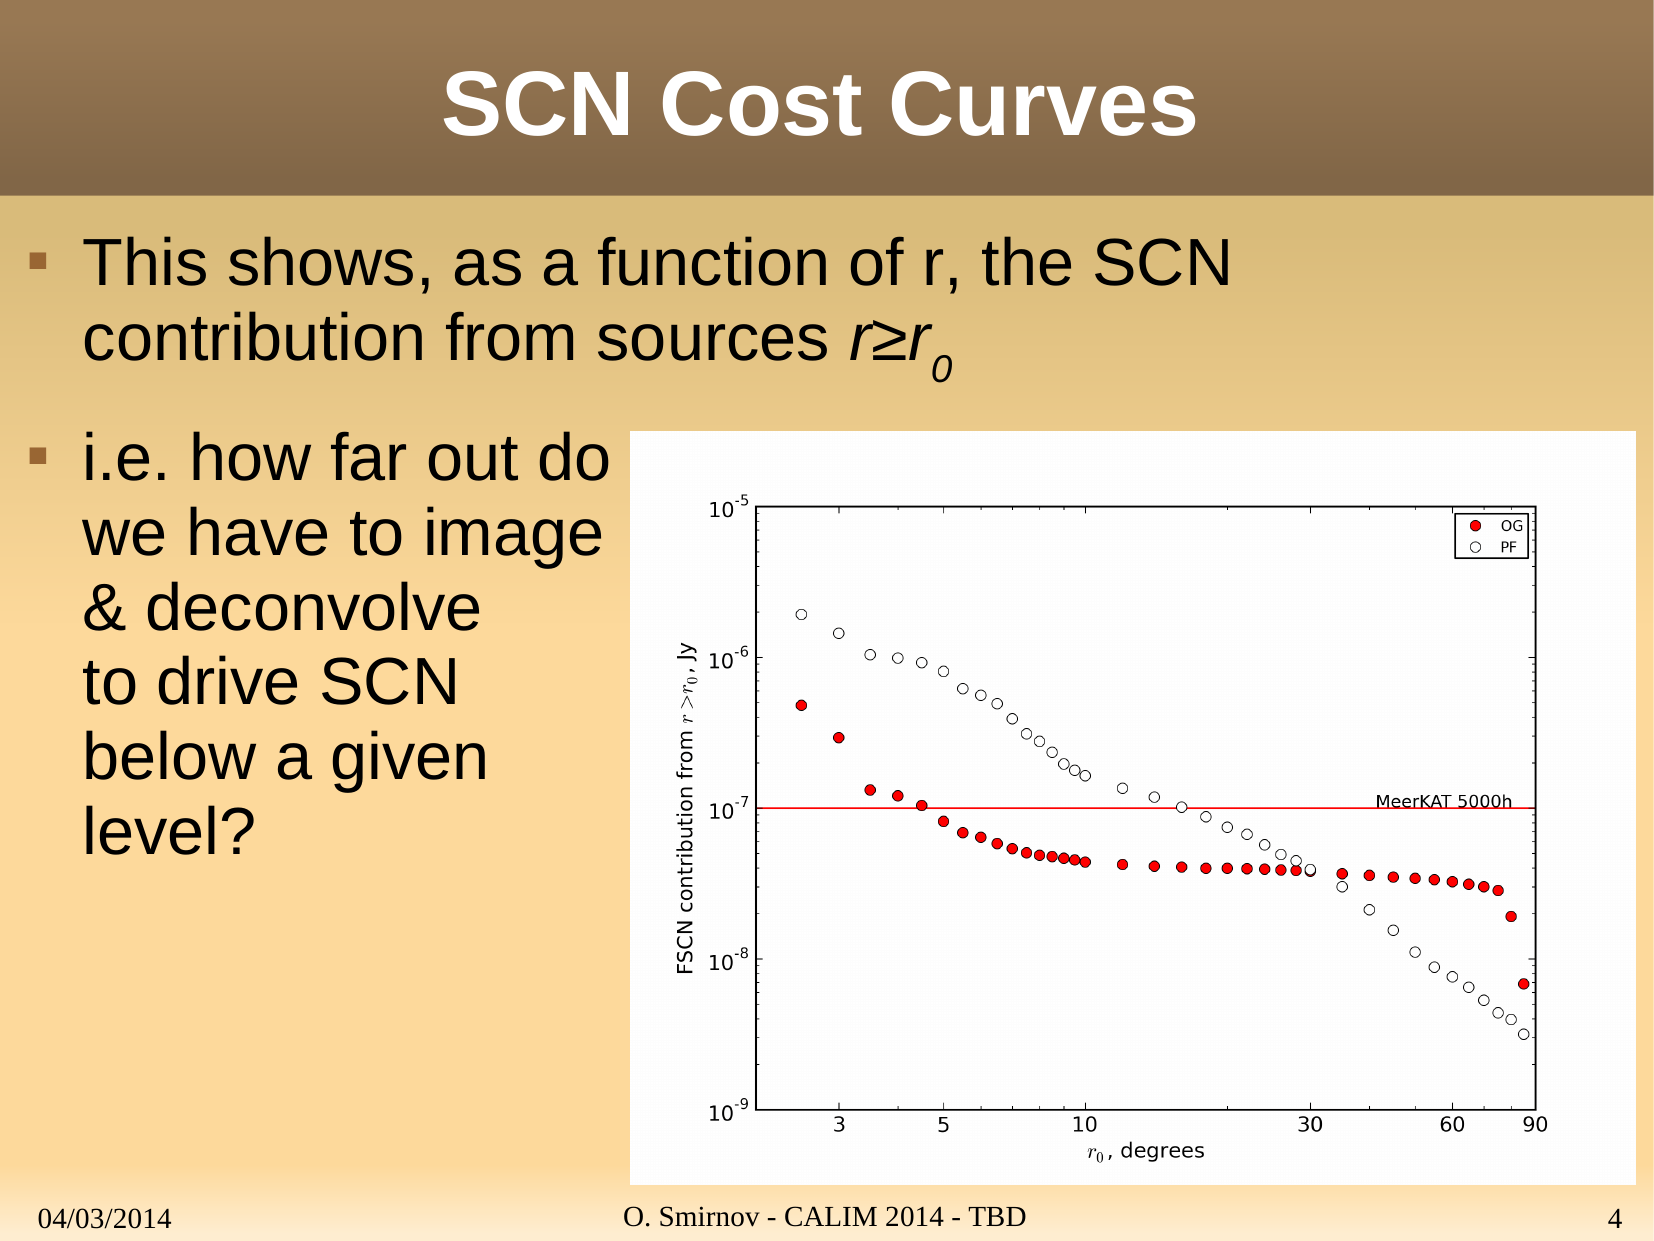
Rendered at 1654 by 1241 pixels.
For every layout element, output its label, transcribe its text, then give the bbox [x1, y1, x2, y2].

picture [0, 0, 1654, 1241]
title SCN Cost Curves [76, 0, 1565, 208]
list This shows, as a function of r, the SCN contribution from sources r≥r0 i.e. how far out do we have to image & deconvolve to drive SCN below a given level? [11, 225, 1576, 1044]
